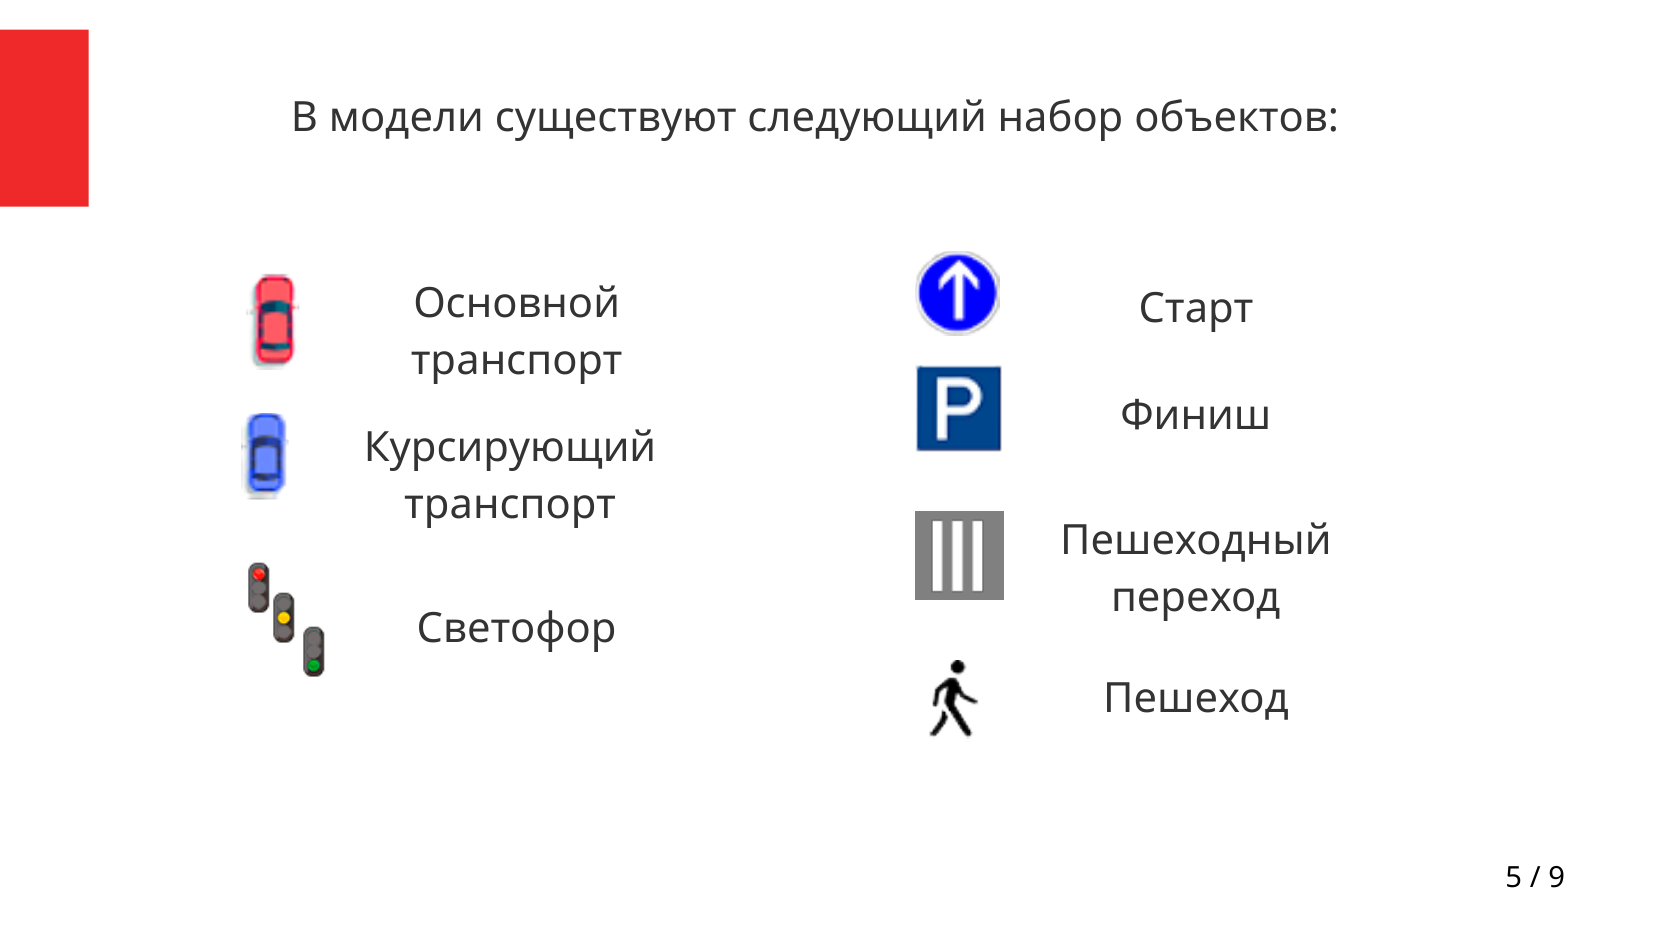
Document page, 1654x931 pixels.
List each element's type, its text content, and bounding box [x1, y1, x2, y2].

picture [915, 660, 994, 739]
picture [222, 413, 311, 502]
text_box Пешеходный переход [1033, 501, 1359, 619]
picture [915, 251, 1000, 336]
text_box Старт [1033, 270, 1359, 336]
text_box Светофор [354, 590, 680, 657]
picture [915, 511, 1004, 600]
picture [915, 365, 1004, 454]
text_box Пешеход [1033, 660, 1359, 727]
text_box Основной транспорт [354, 265, 680, 383]
text_box Курсирующий транспорт [311, 409, 709, 530]
title В модели существуют следующий набор объектов: [88, 37, 1542, 193]
text_box Финиш [1033, 377, 1359, 443]
picture [231, 560, 342, 680]
picture [225, 270, 325, 370]
